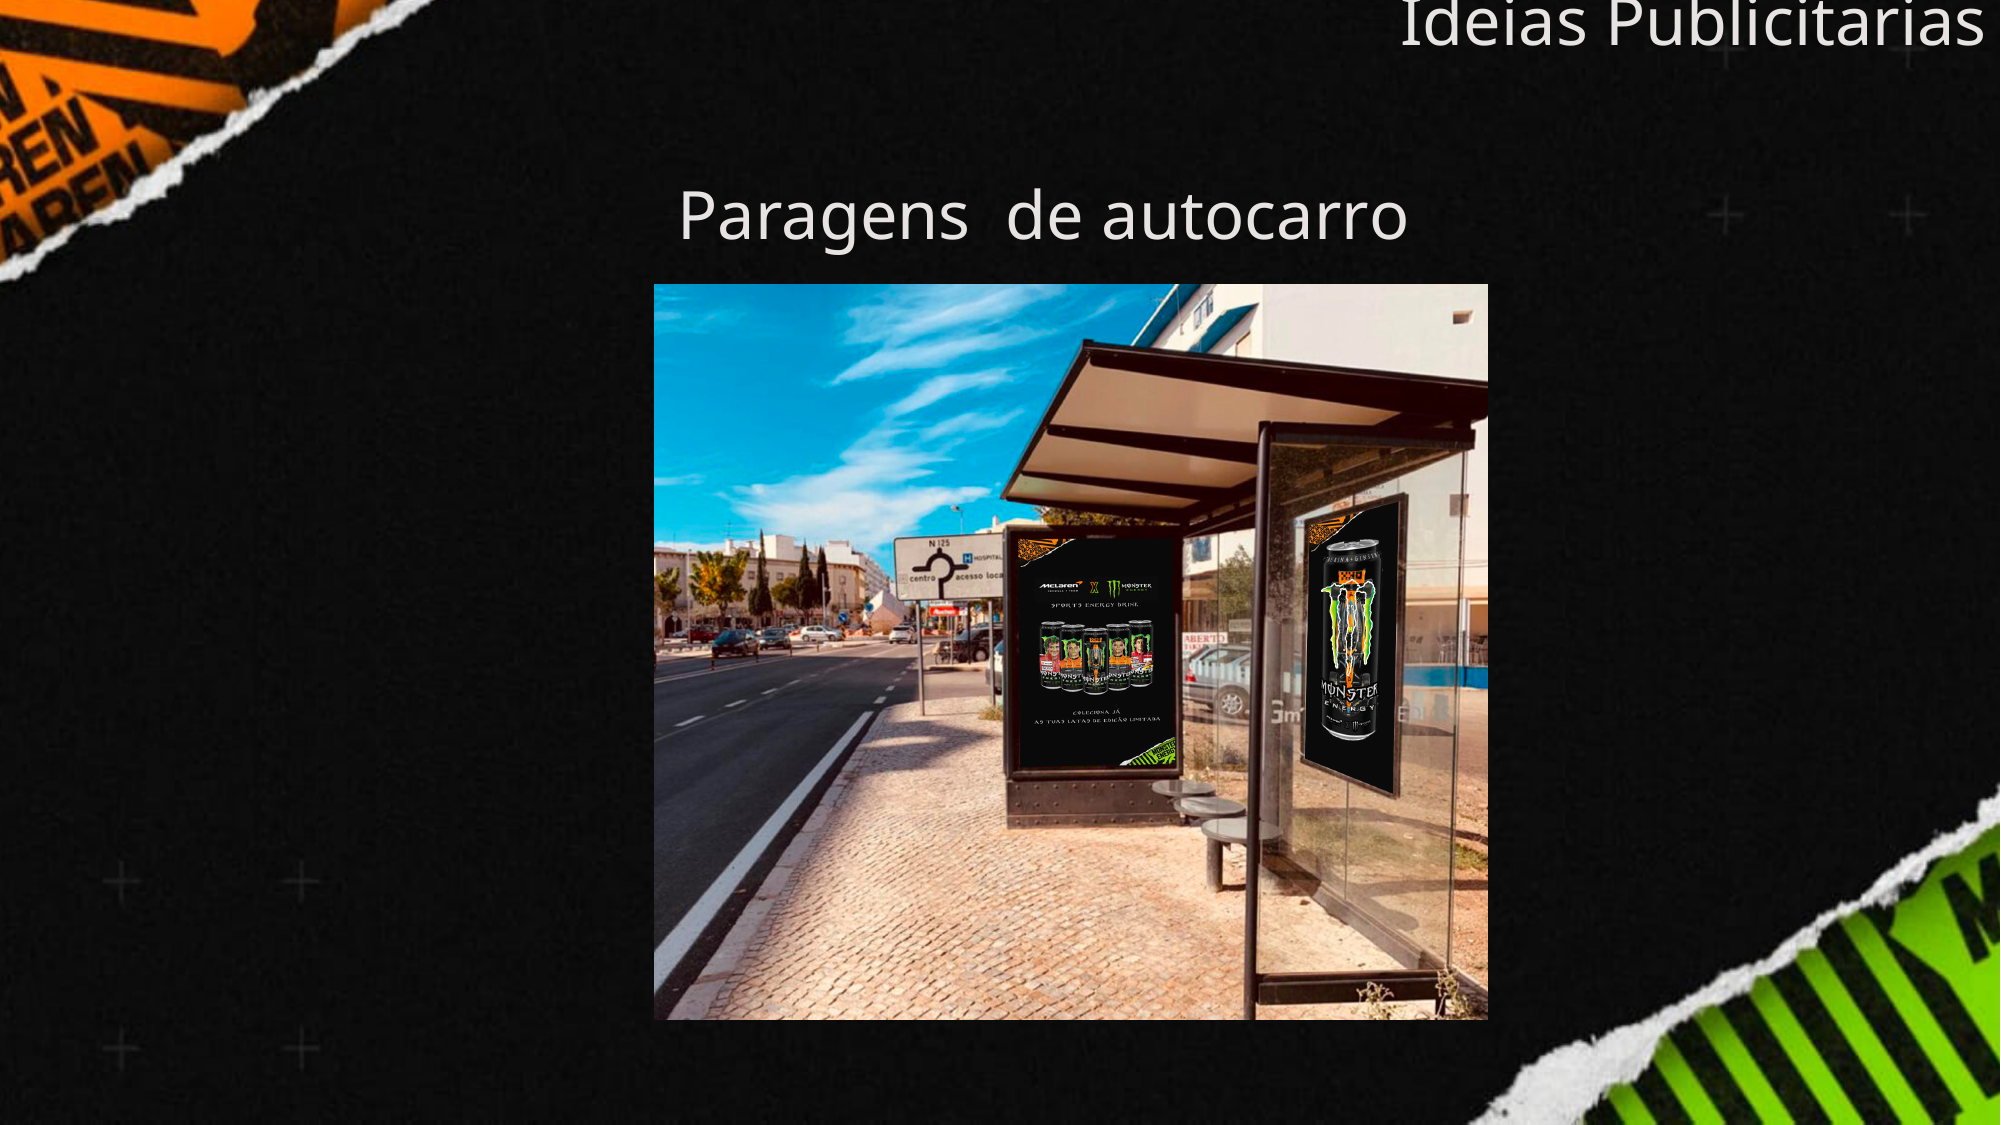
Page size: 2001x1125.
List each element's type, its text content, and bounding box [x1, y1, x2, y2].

text_box Ideias Publicitarias [1385, 0, 2000, 68]
text_box Paragens de autocarro [662, 165, 1624, 262]
picture [0, 0, 2000, 1125]
